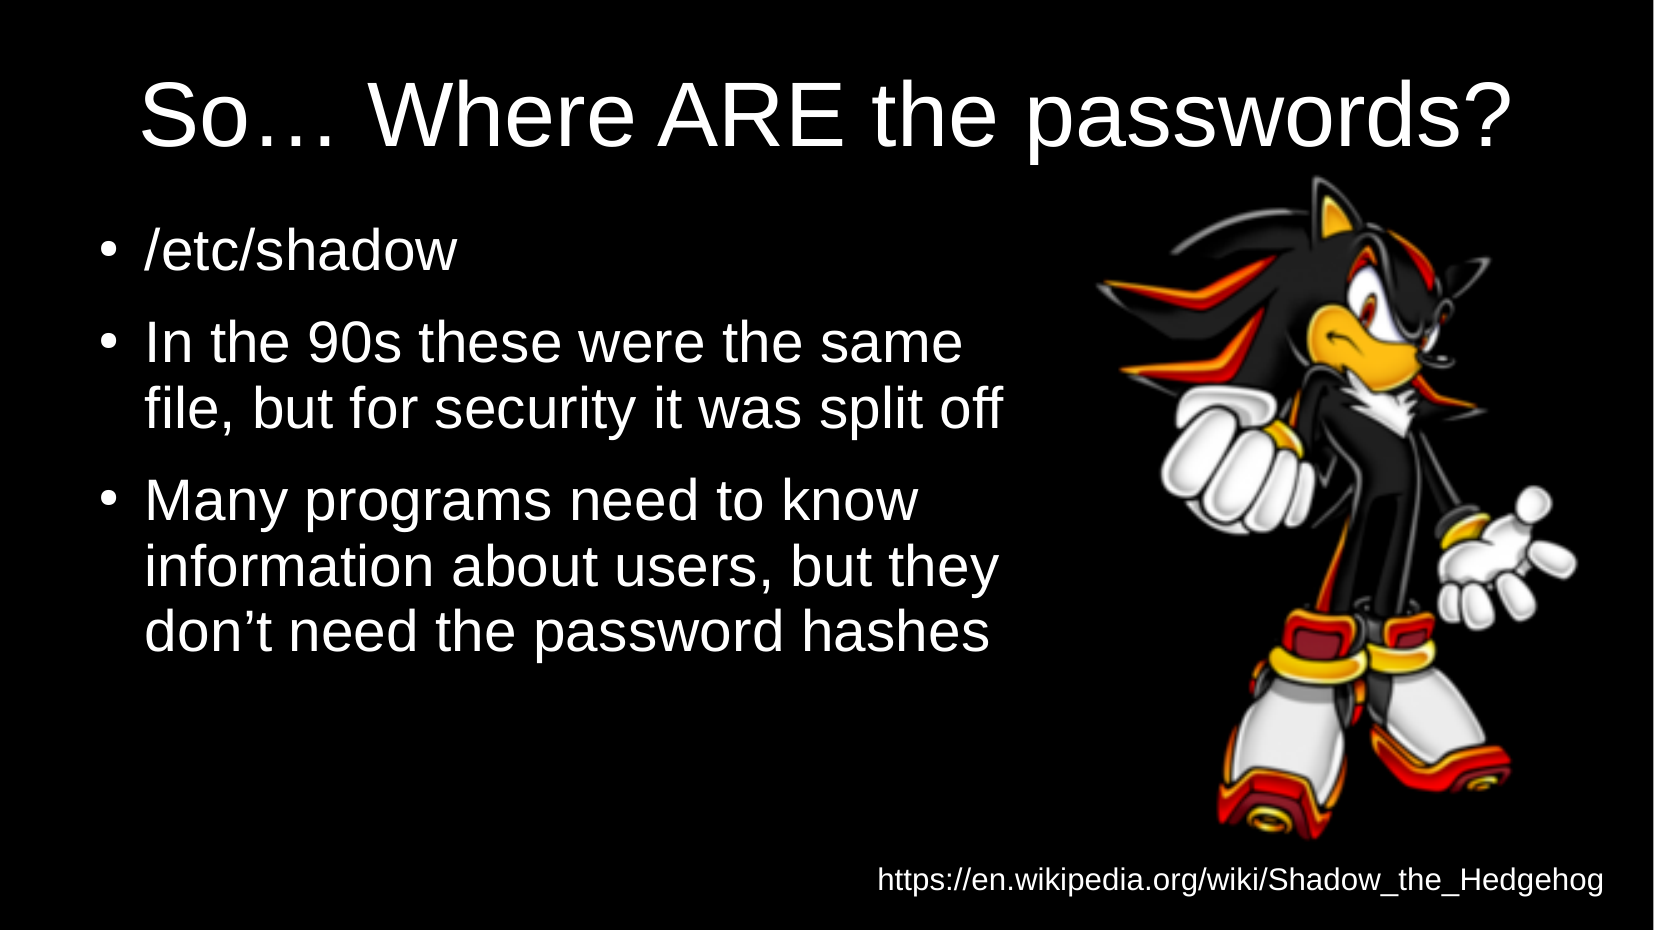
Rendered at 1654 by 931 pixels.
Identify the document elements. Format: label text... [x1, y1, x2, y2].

text_box https://en.wikipedia.org/wiki/Shadow_the_Hedgehog [862, 854, 1647, 912]
list /etc/shadow In the 90s these were the same file, but for security it was split off Many programs need to know information about users, but they don’t need the password hashes [82, 217, 1013, 758]
title So… Where ARE the passwords? [82, 37, 1571, 193]
picture [1087, 171, 1581, 847]
